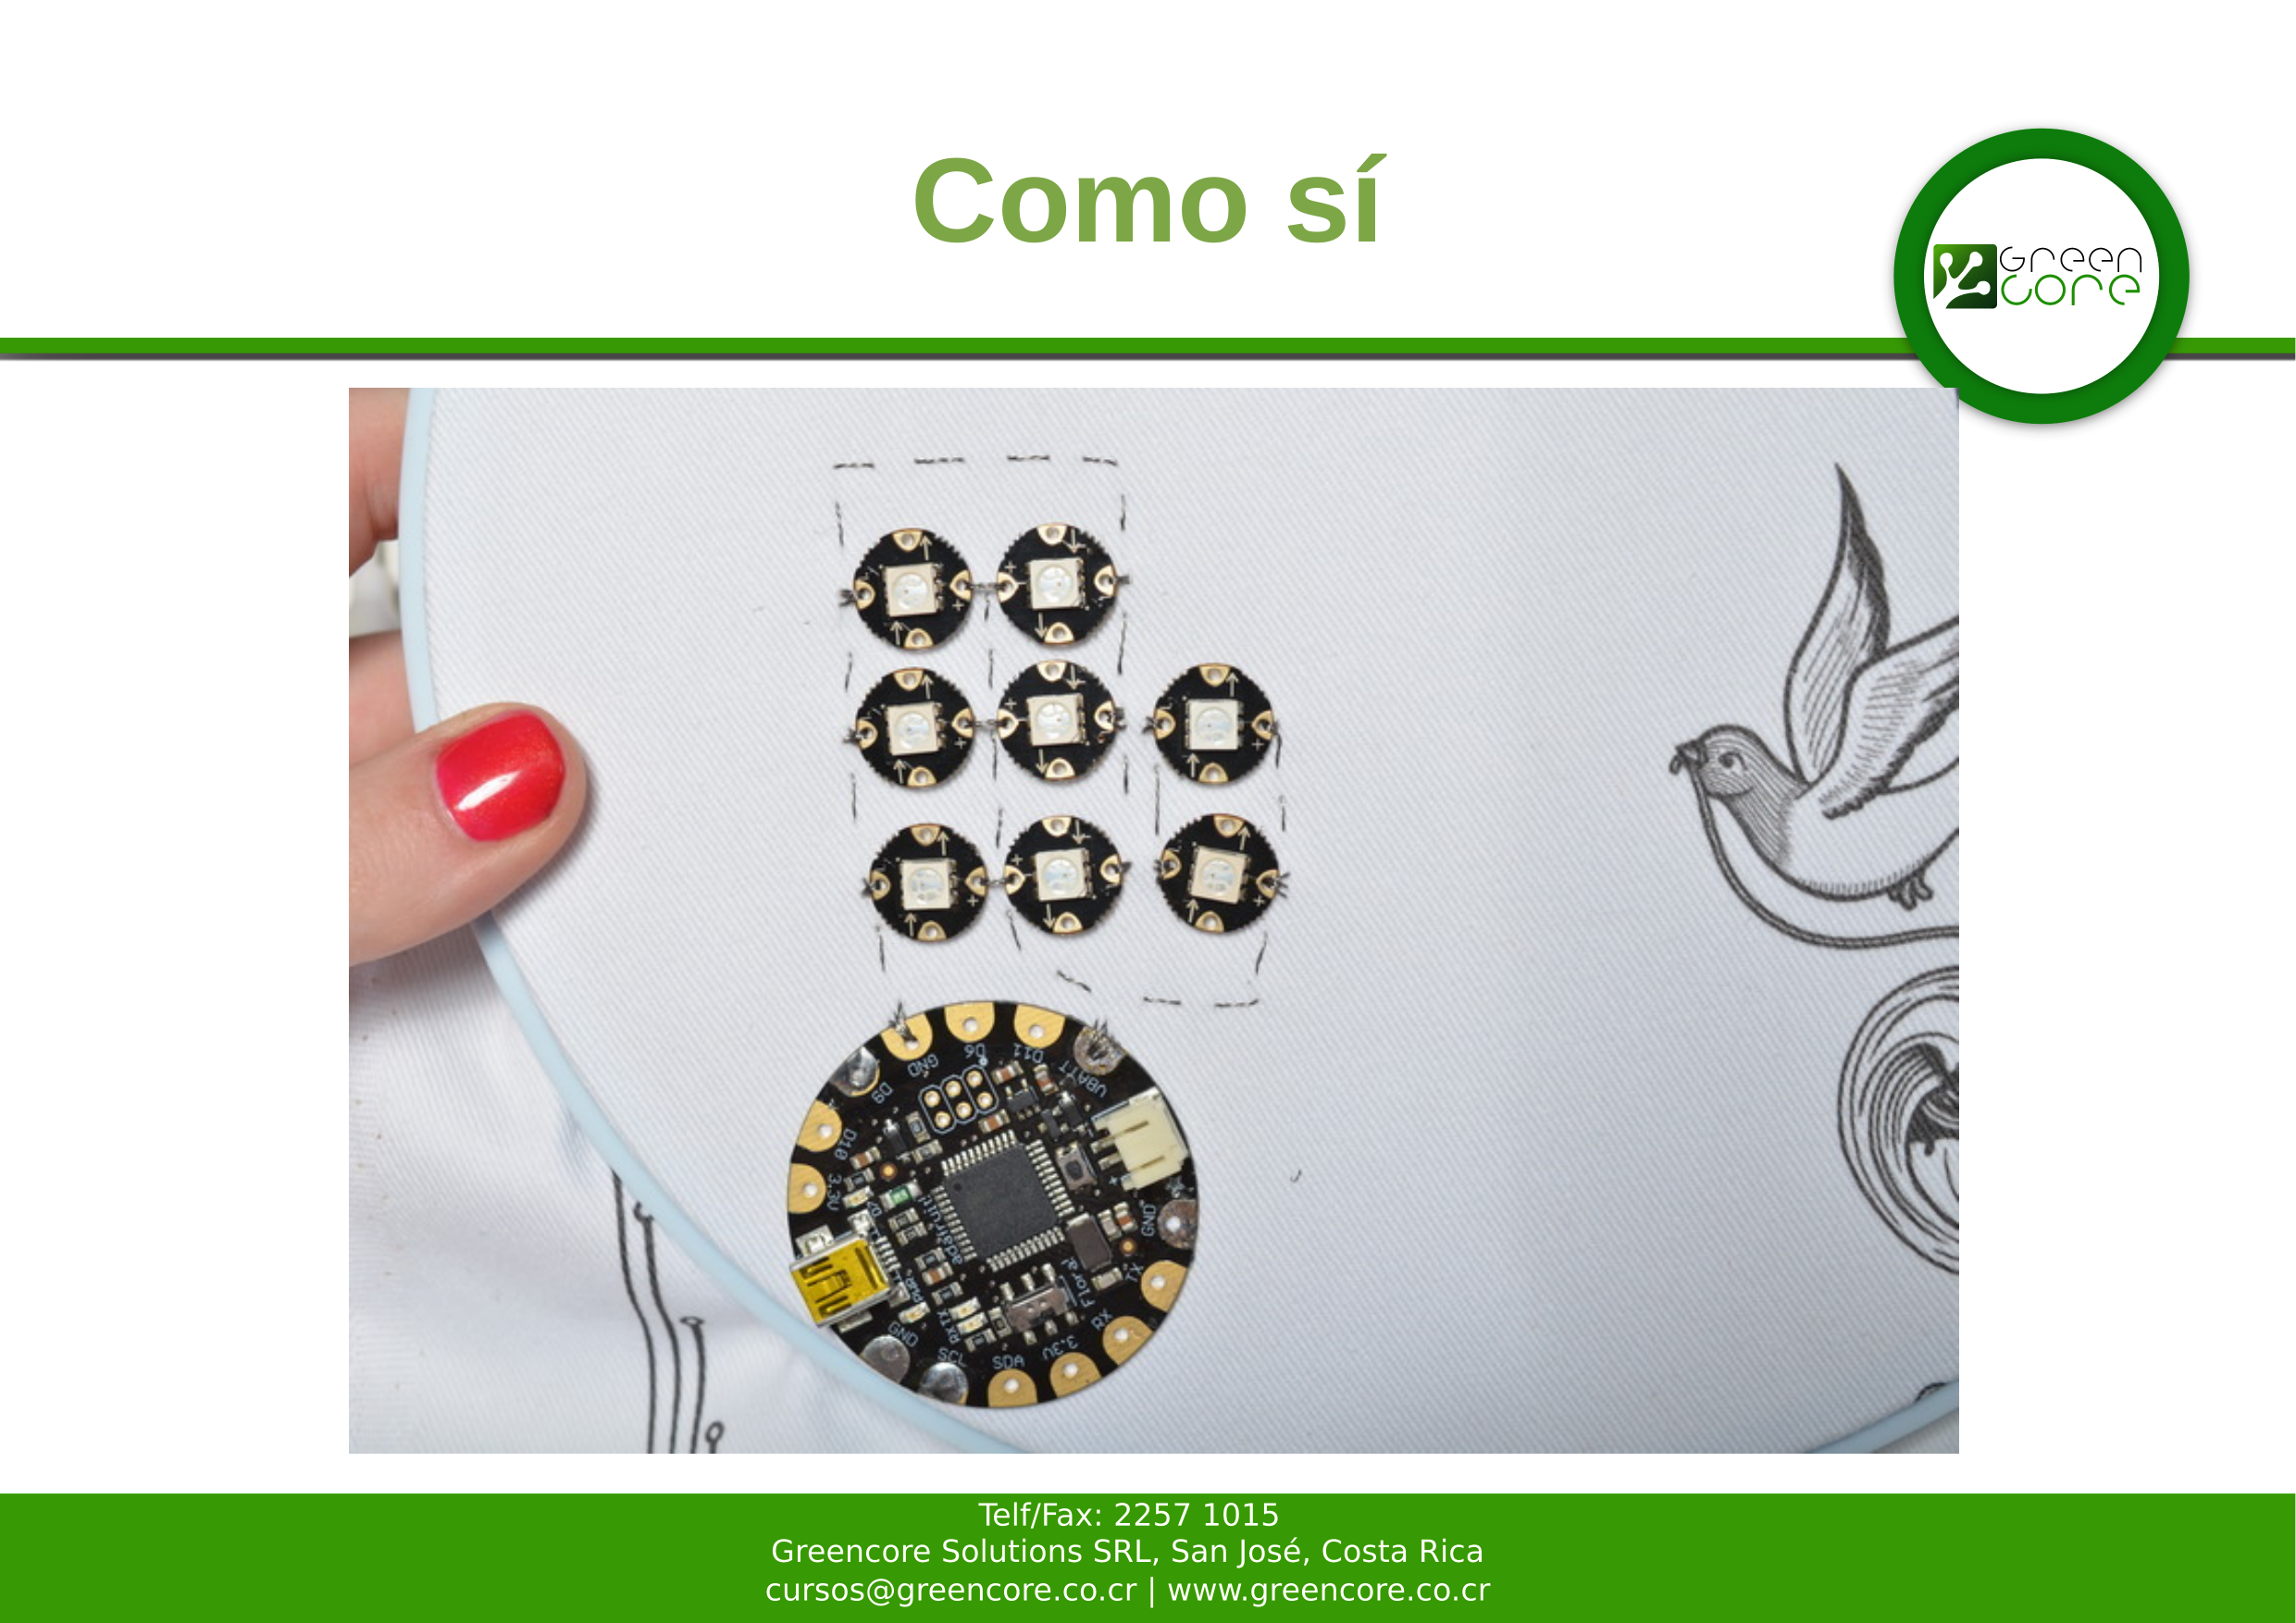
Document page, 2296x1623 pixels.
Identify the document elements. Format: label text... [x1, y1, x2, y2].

title Como sí [115, 64, 2181, 336]
picture [0, 0, 2296, 1623]
